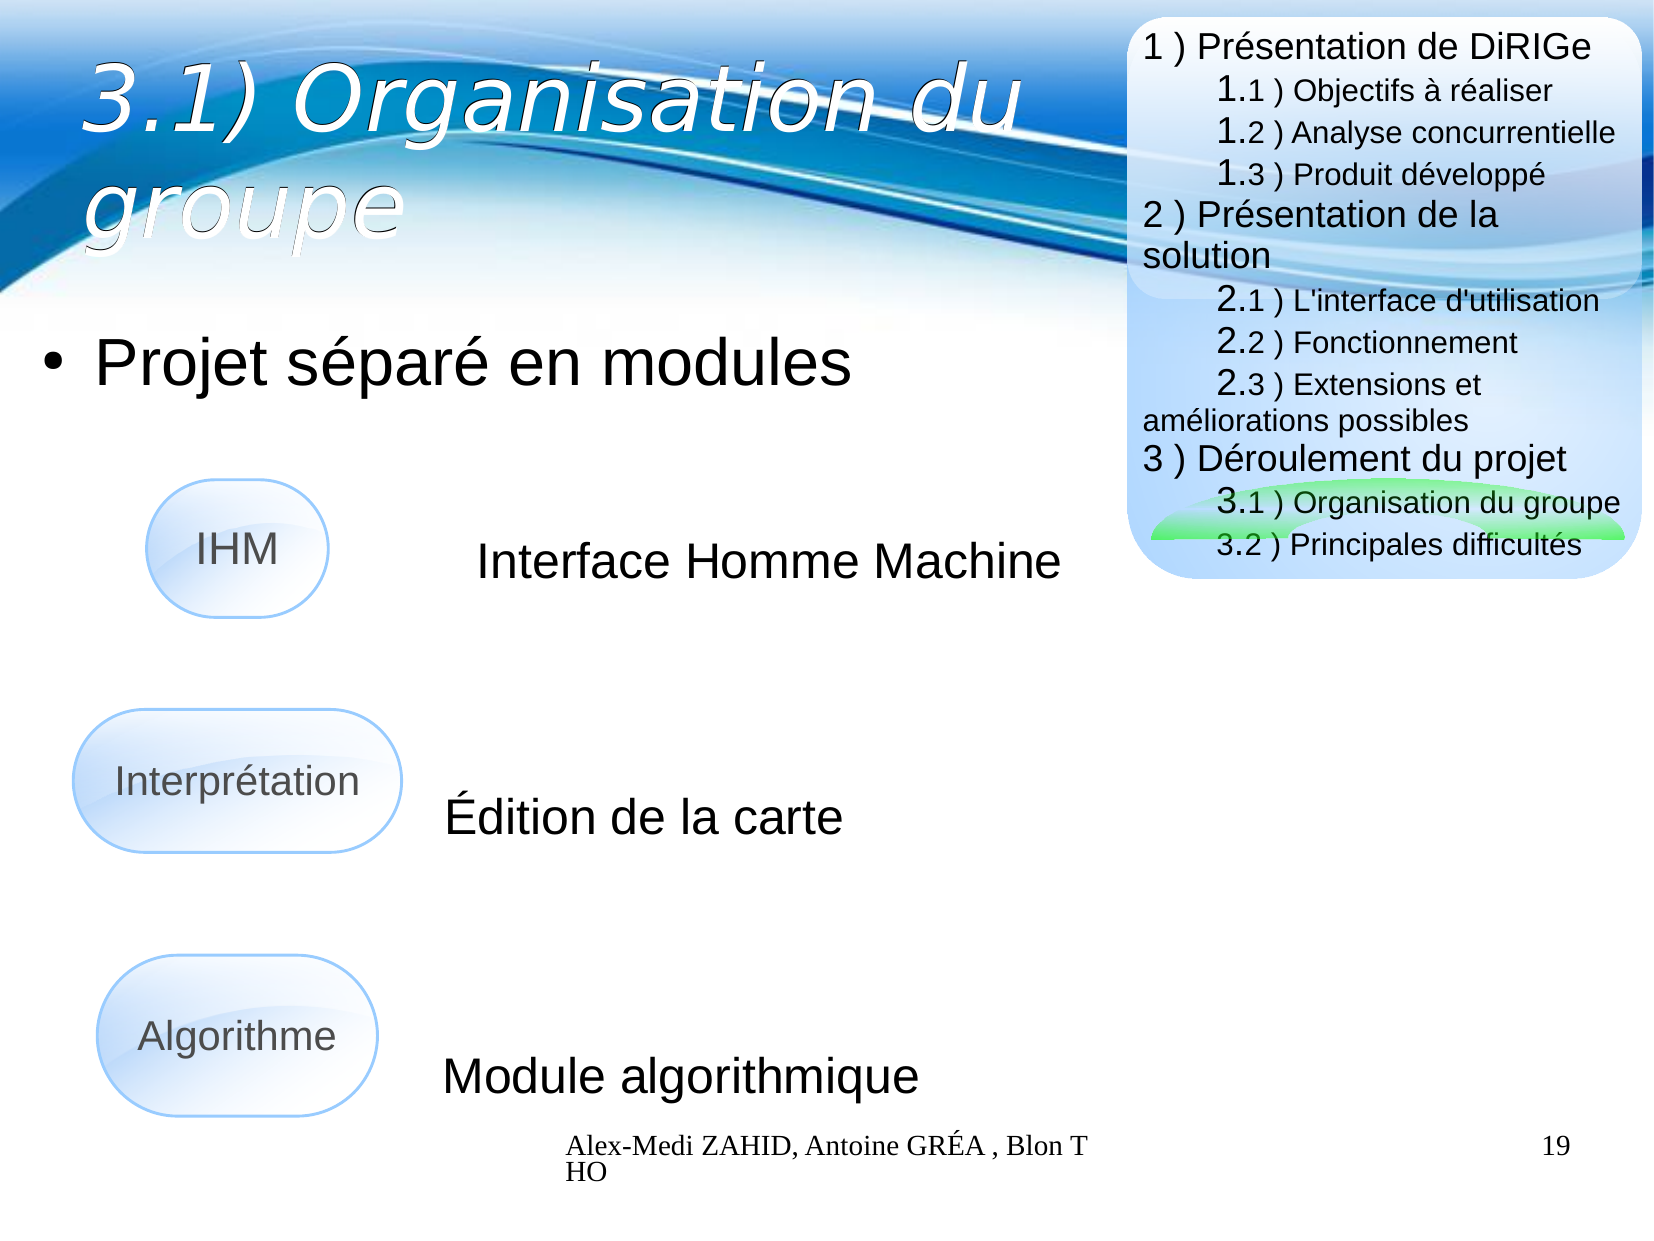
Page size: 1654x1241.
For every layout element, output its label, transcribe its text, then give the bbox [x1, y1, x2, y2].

text_box [1296, 491, 1315, 497]
text_box Algorithme [1430, 324, 1547, 438]
text_box [1224, 493, 1234, 499]
text_box Algorithme [97, 955, 378, 1117]
text_box [1151, 431, 1625, 498]
title 3.1) Organisation du groupe [82, 45, 1152, 261]
text_box [1246, 533, 1259, 539]
list Projet séparé en modules Interface Homme Machine Édition de la carte Module algorithmique [23, 324, 1063, 1211]
text_box [1218, 533, 1231, 539]
picture [0, 0, 1654, 1241]
text_box IHM [146, 479, 329, 618]
text_box Interprétation [73, 709, 402, 853]
